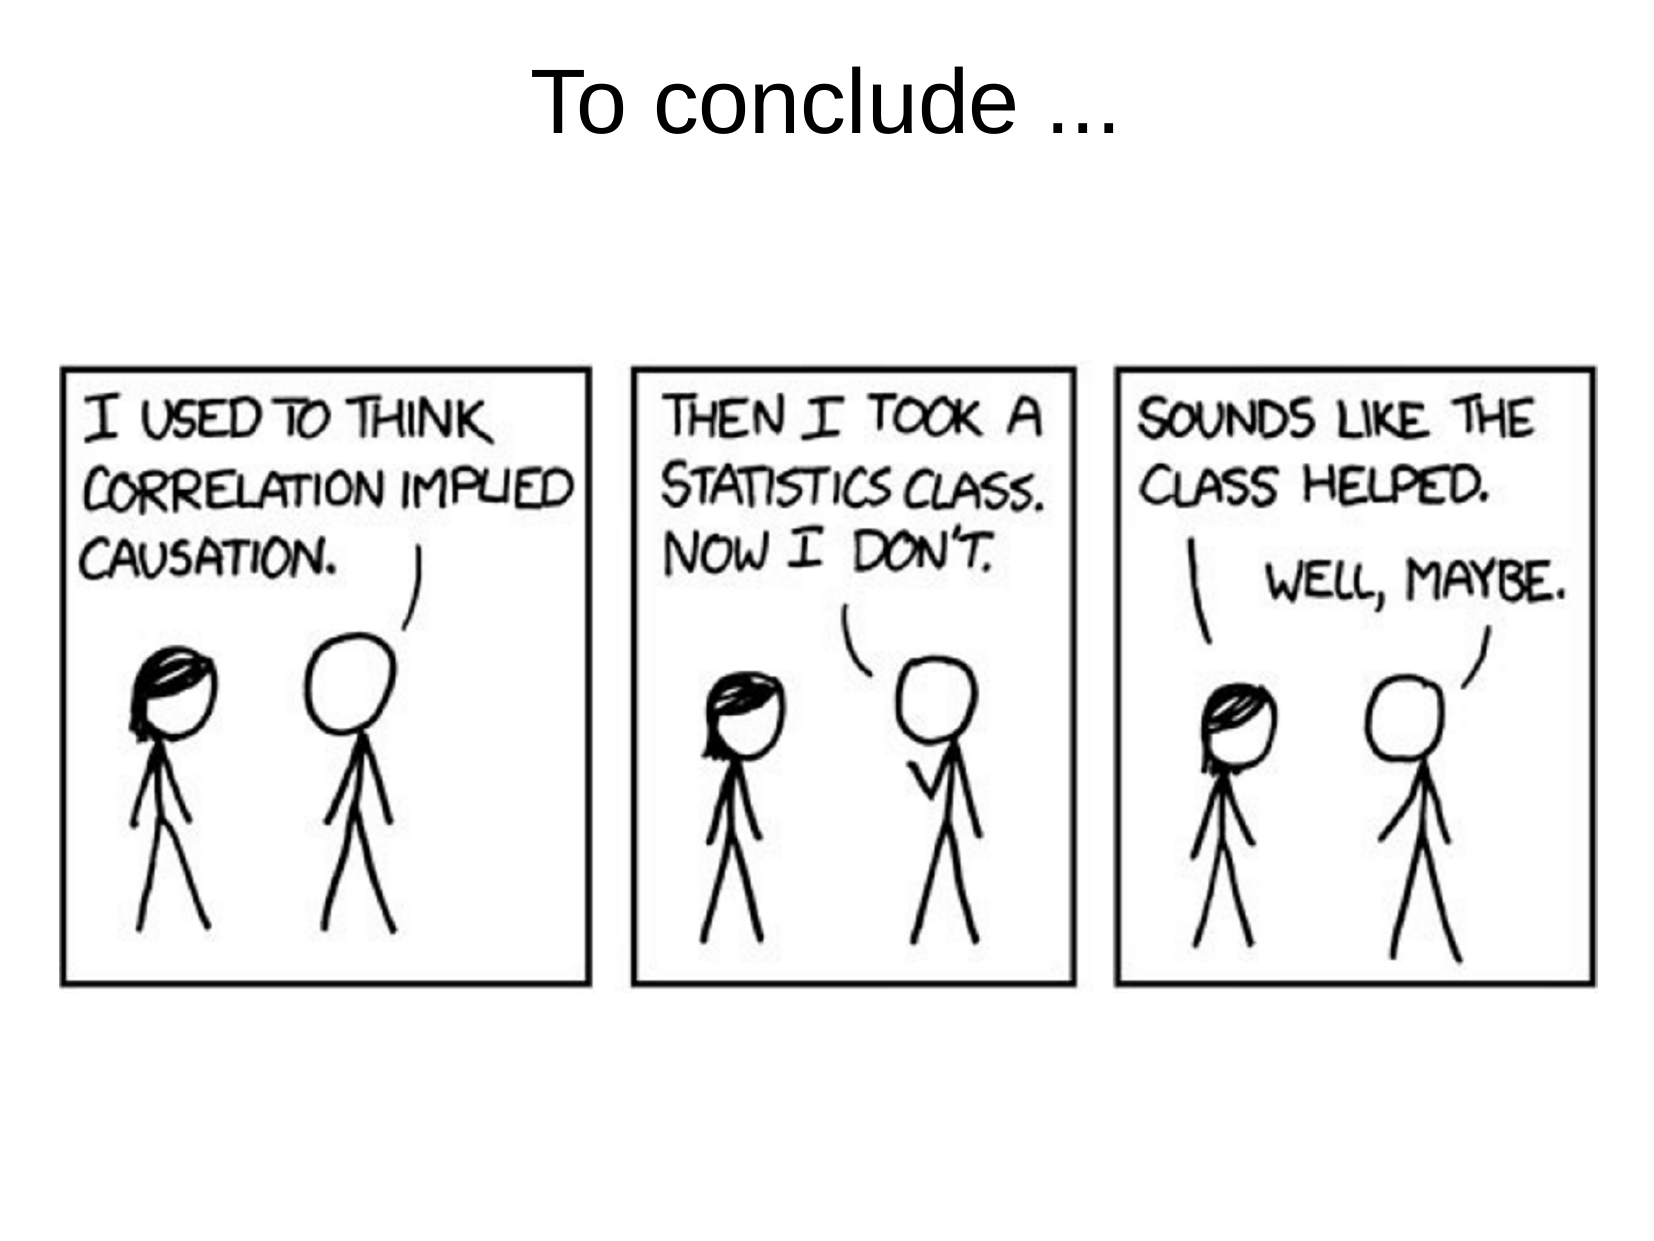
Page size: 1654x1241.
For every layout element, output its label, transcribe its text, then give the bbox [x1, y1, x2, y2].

picture [59, 354, 1601, 993]
title To conclude ... [82, 11, 1571, 296]
